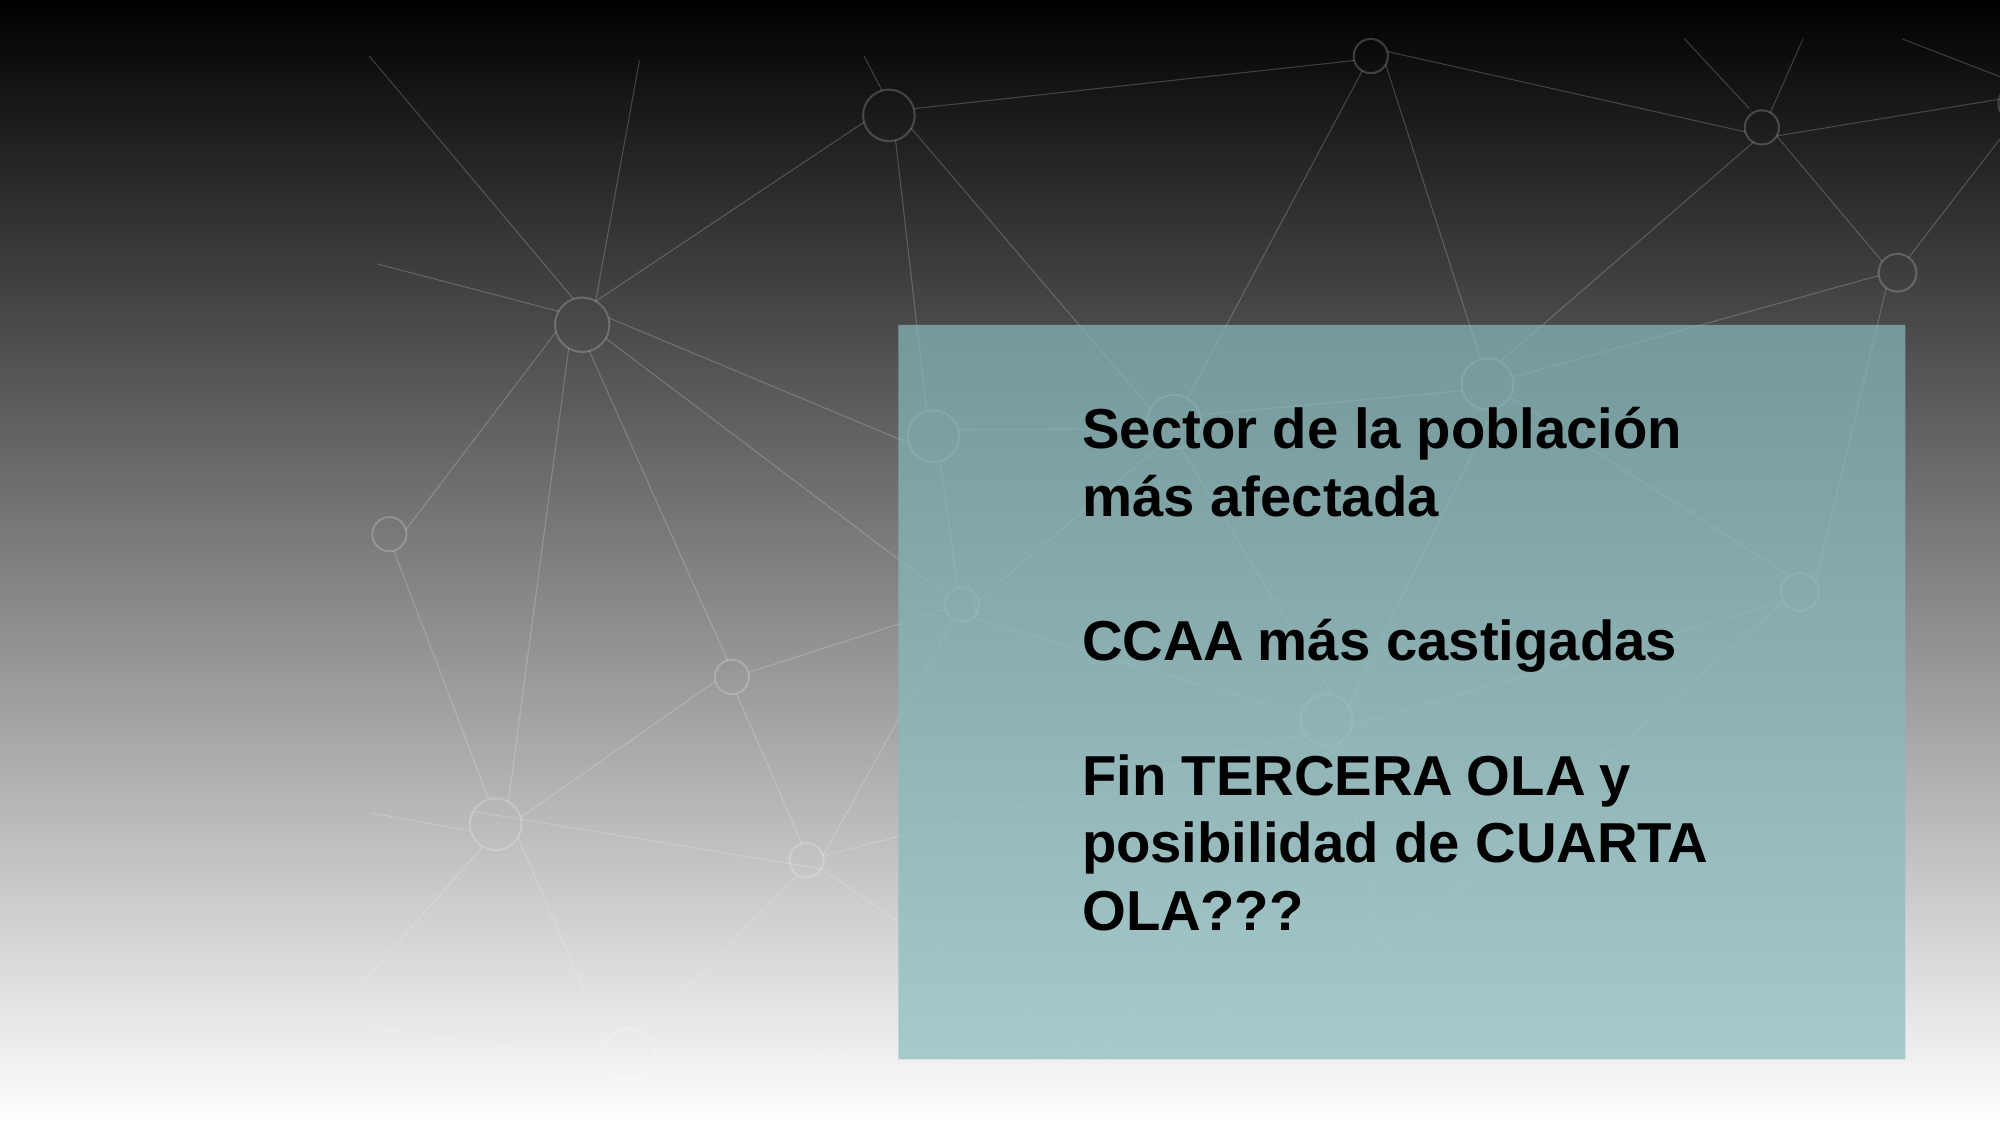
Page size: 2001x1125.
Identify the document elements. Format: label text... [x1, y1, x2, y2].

text_box [898, 324, 1906, 1060]
text_box Sector de la población más afectada [1064, 384, 1805, 535]
text_box CCAA más castigadas Fin TERCERA OLA y posibilidad de CUARTA OLA??? [1064, 596, 1805, 949]
